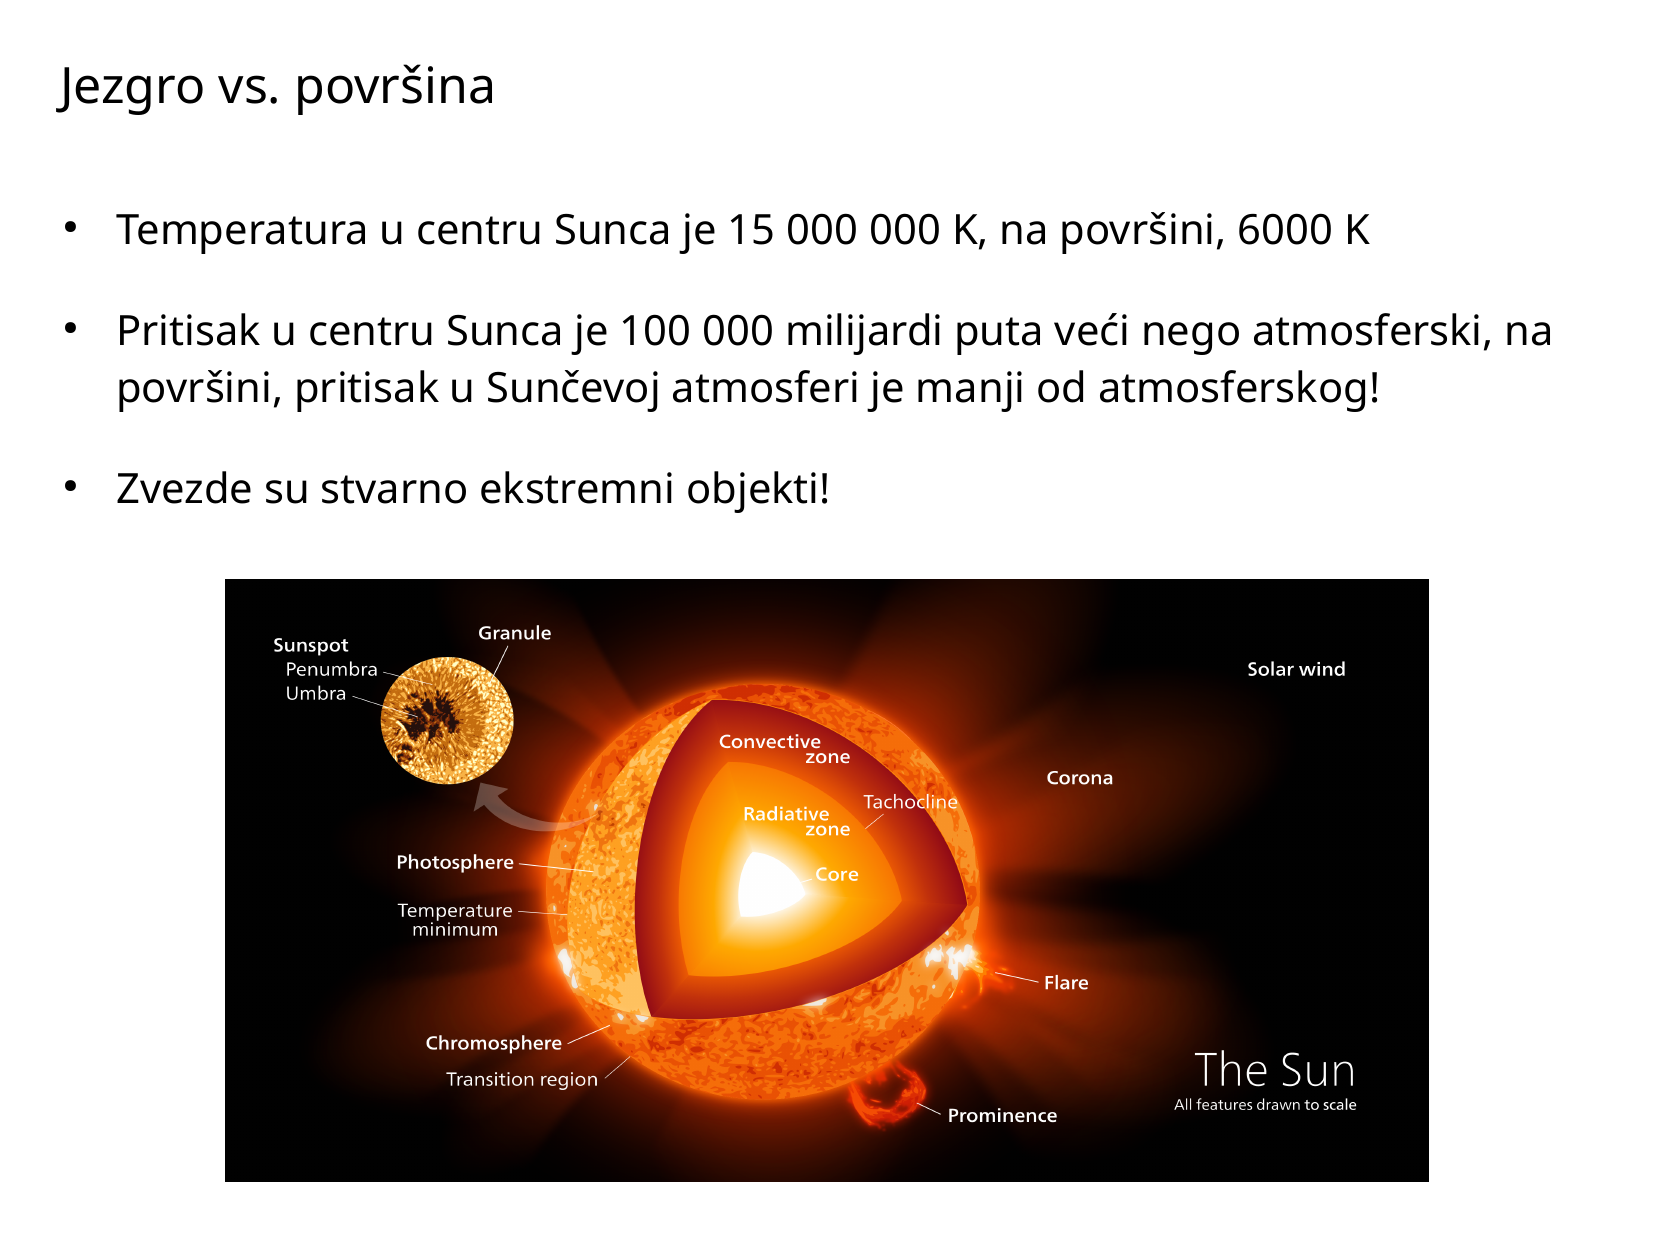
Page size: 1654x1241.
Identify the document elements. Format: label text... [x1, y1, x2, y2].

picture [225, 579, 1429, 1182]
title Jezgro vs. površina [59, 17, 1648, 150]
list Temperatura u centru Sunca je 15 000 000 K, na površini, 6000 K Pritisak u centru Sunca je 100 000 milijardi puta veći nego atmosferski, na površini, pritisak u Sunčevoj atmosferi je manji od atmosferskog! Zvezde su stvarno ekstremni objekti! [45, 199, 1635, 1173]
